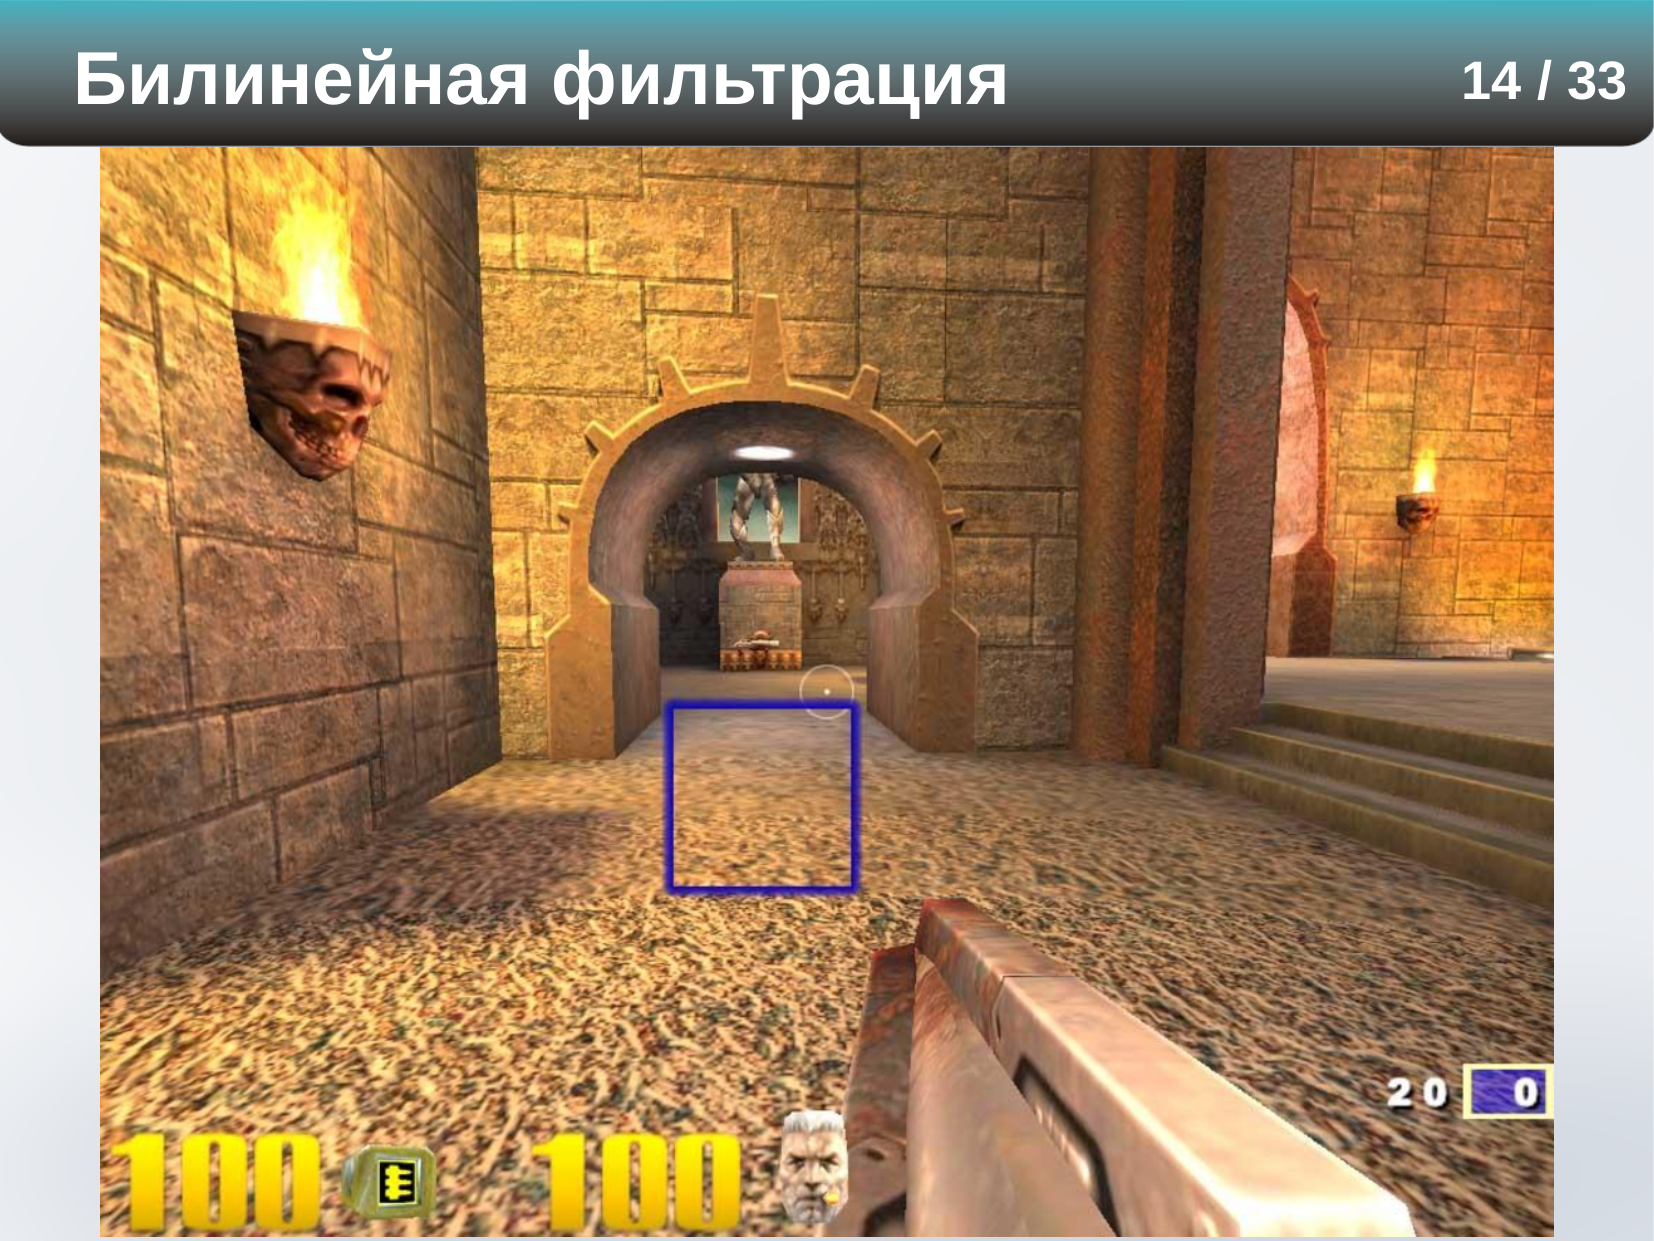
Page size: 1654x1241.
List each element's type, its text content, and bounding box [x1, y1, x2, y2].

text_box <number> / 33 [1446, 42, 1654, 179]
picture [0, 0, 1654, 1241]
text_box Билинейная фильтрация [59, 29, 1152, 129]
